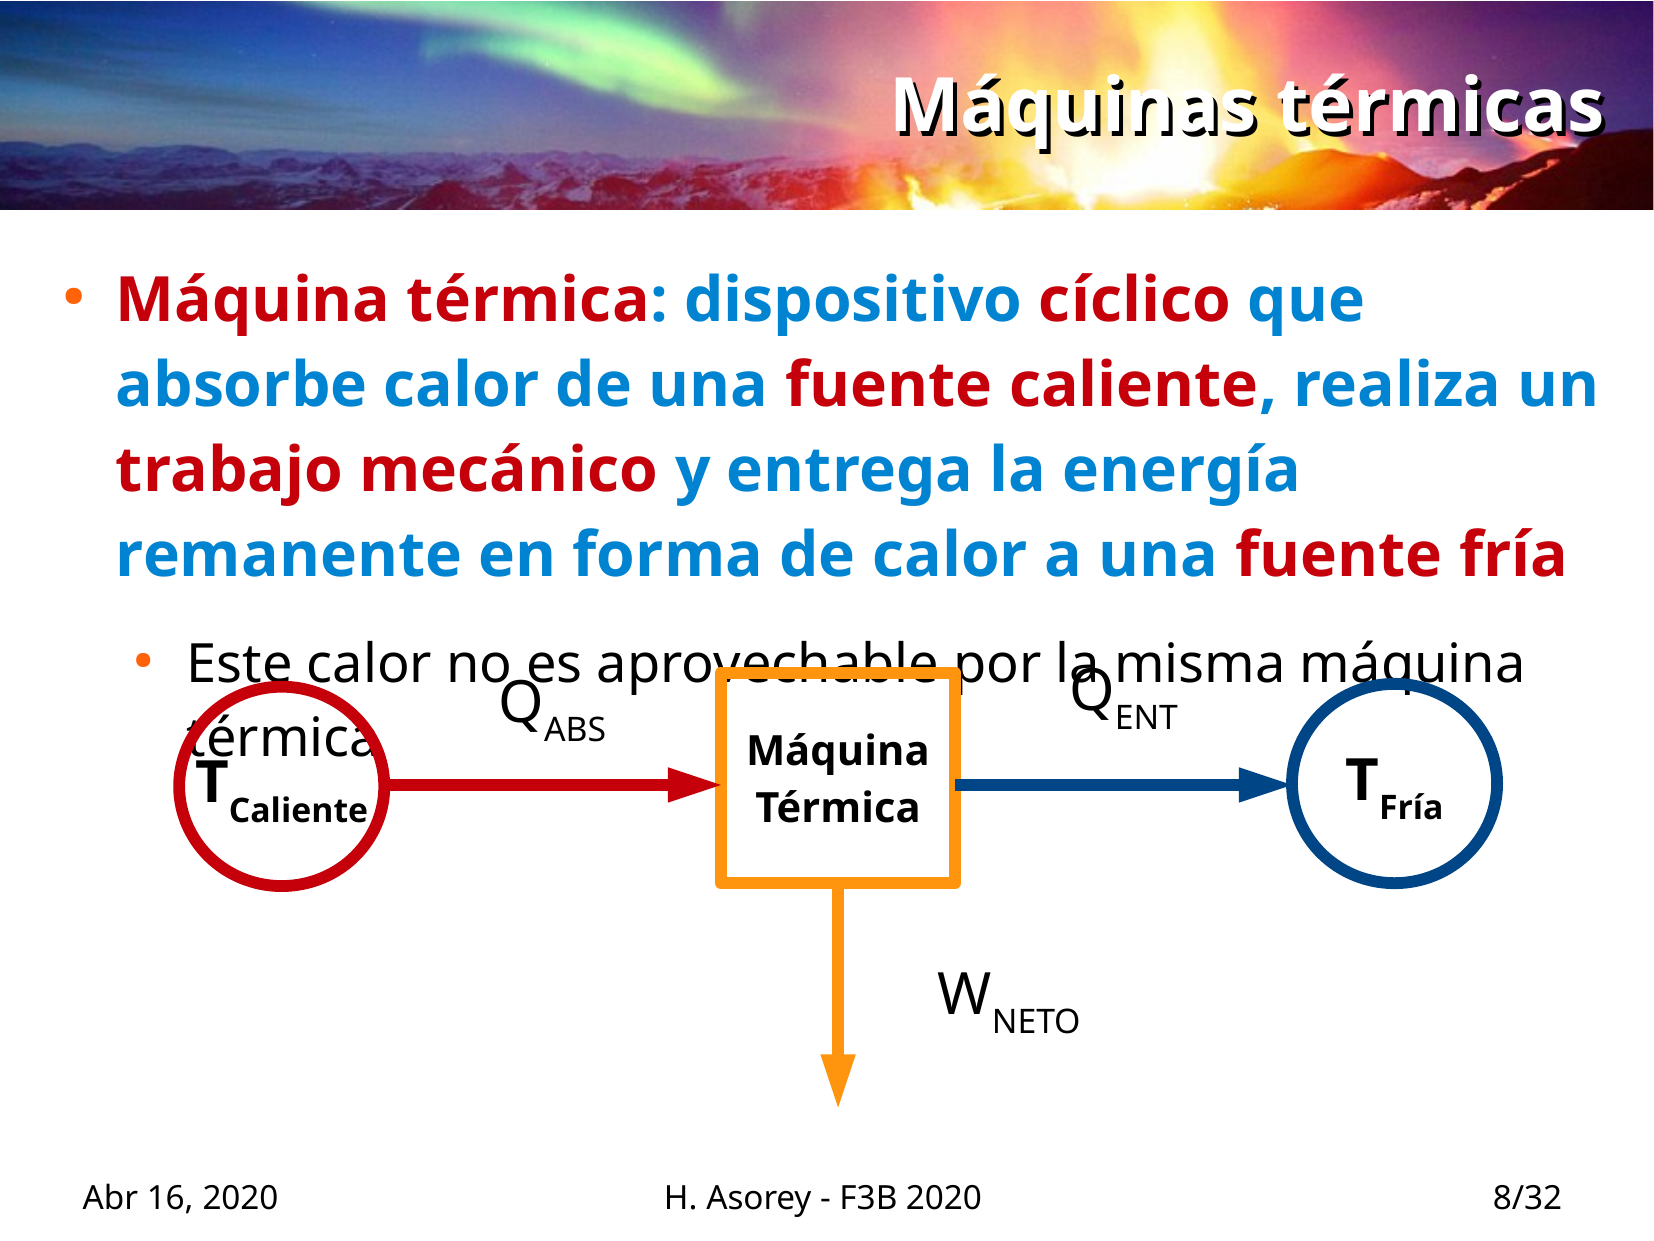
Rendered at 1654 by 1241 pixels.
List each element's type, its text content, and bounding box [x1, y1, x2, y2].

text_box TFría [1292, 683, 1498, 884]
title Máquinas térmicas [45, 15, 1606, 191]
text_box Máquina Térmica [720, 672, 956, 884]
list Máquina térmica: dispositivo cíclico que absorbe calor de una fuente caliente, realiza un trabajo mecánico y entrega la energía remanente en forma de calor a una fuente fría Este calor no es aprovechable por la misma máquina térmica [45, 255, 1606, 1156]
text_box TCaliente [179, 686, 385, 887]
text_box WNETO [865, 945, 1153, 1156]
picture [0, 1, 1654, 210]
